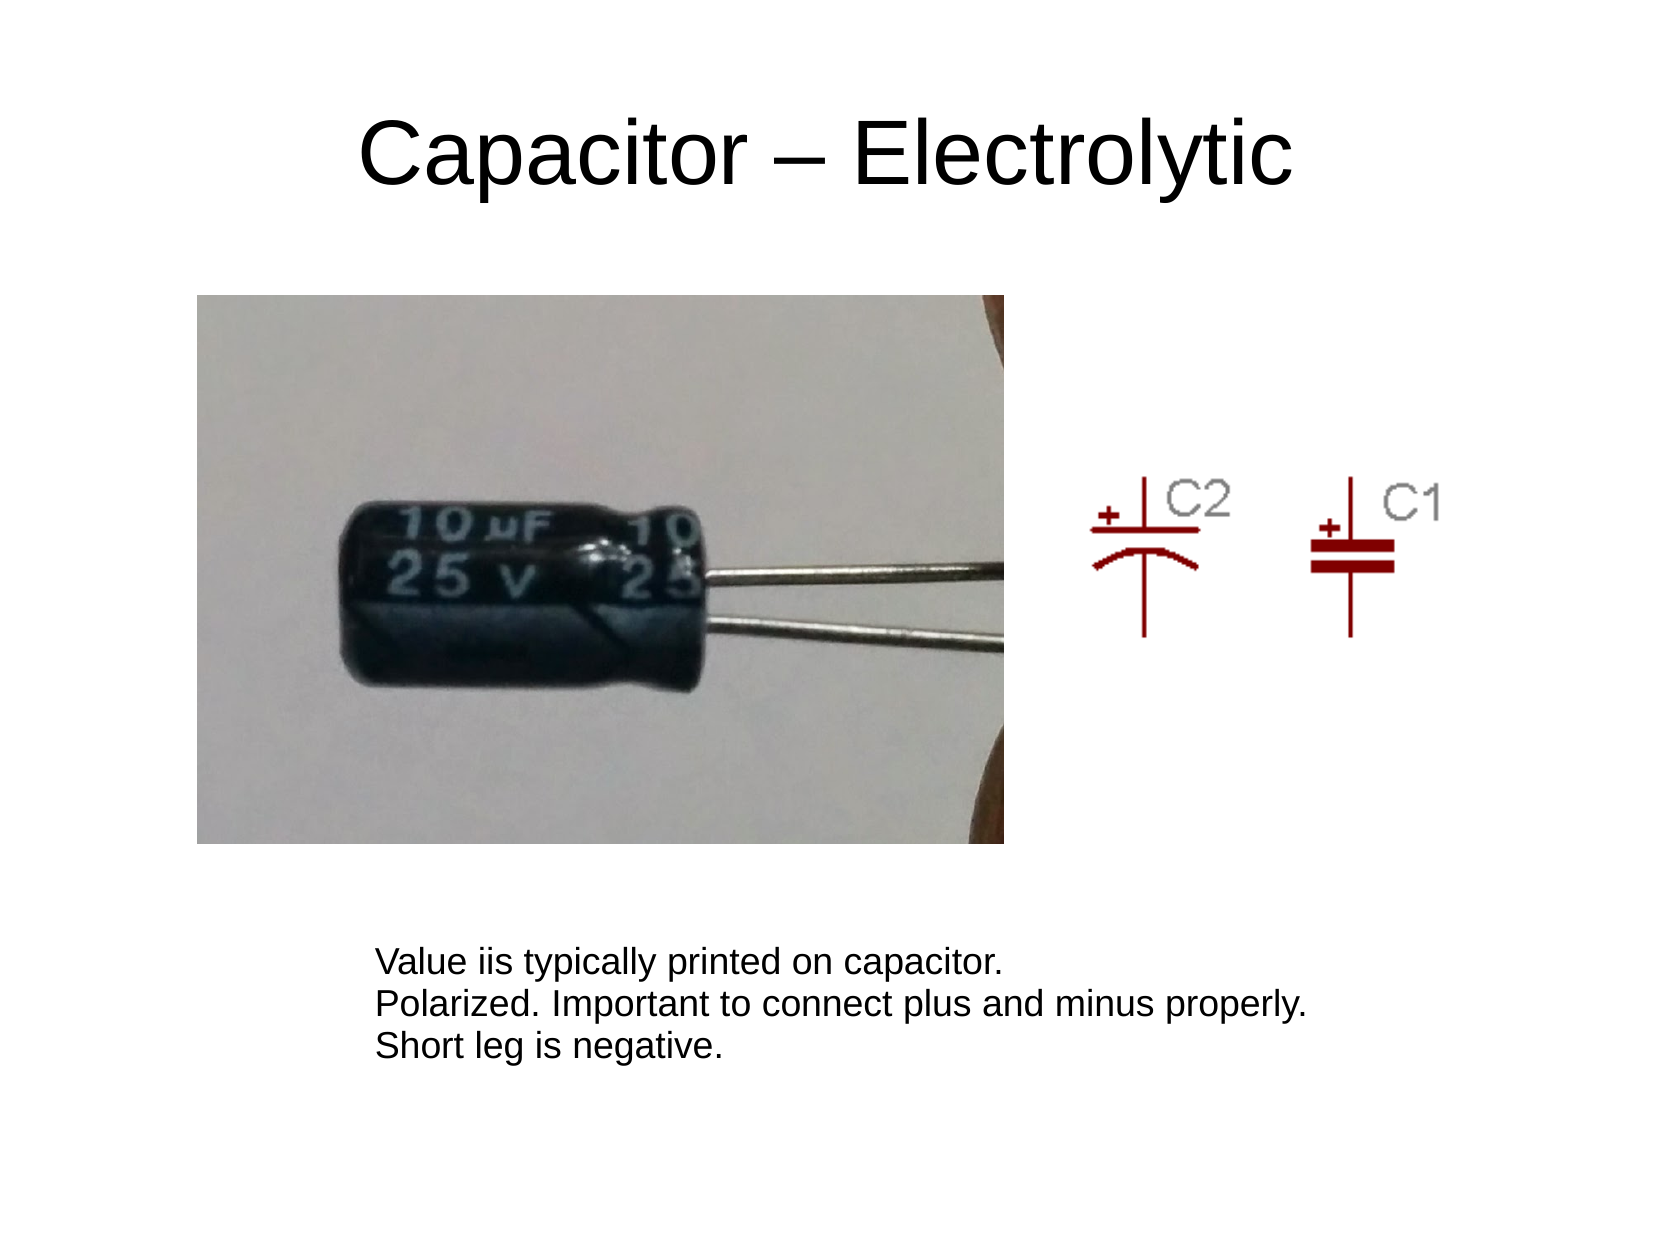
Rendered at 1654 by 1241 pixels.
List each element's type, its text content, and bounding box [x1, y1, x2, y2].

picture [197, 295, 1004, 844]
picture [1051, 396, 1497, 709]
text_box Value iis typically printed on capacitor. Polarized. Important to connect plus and minus properly. Short leg is negative. [359, 933, 1323, 1074]
title Capacitor – Electrolytic [82, 49, 1571, 257]
